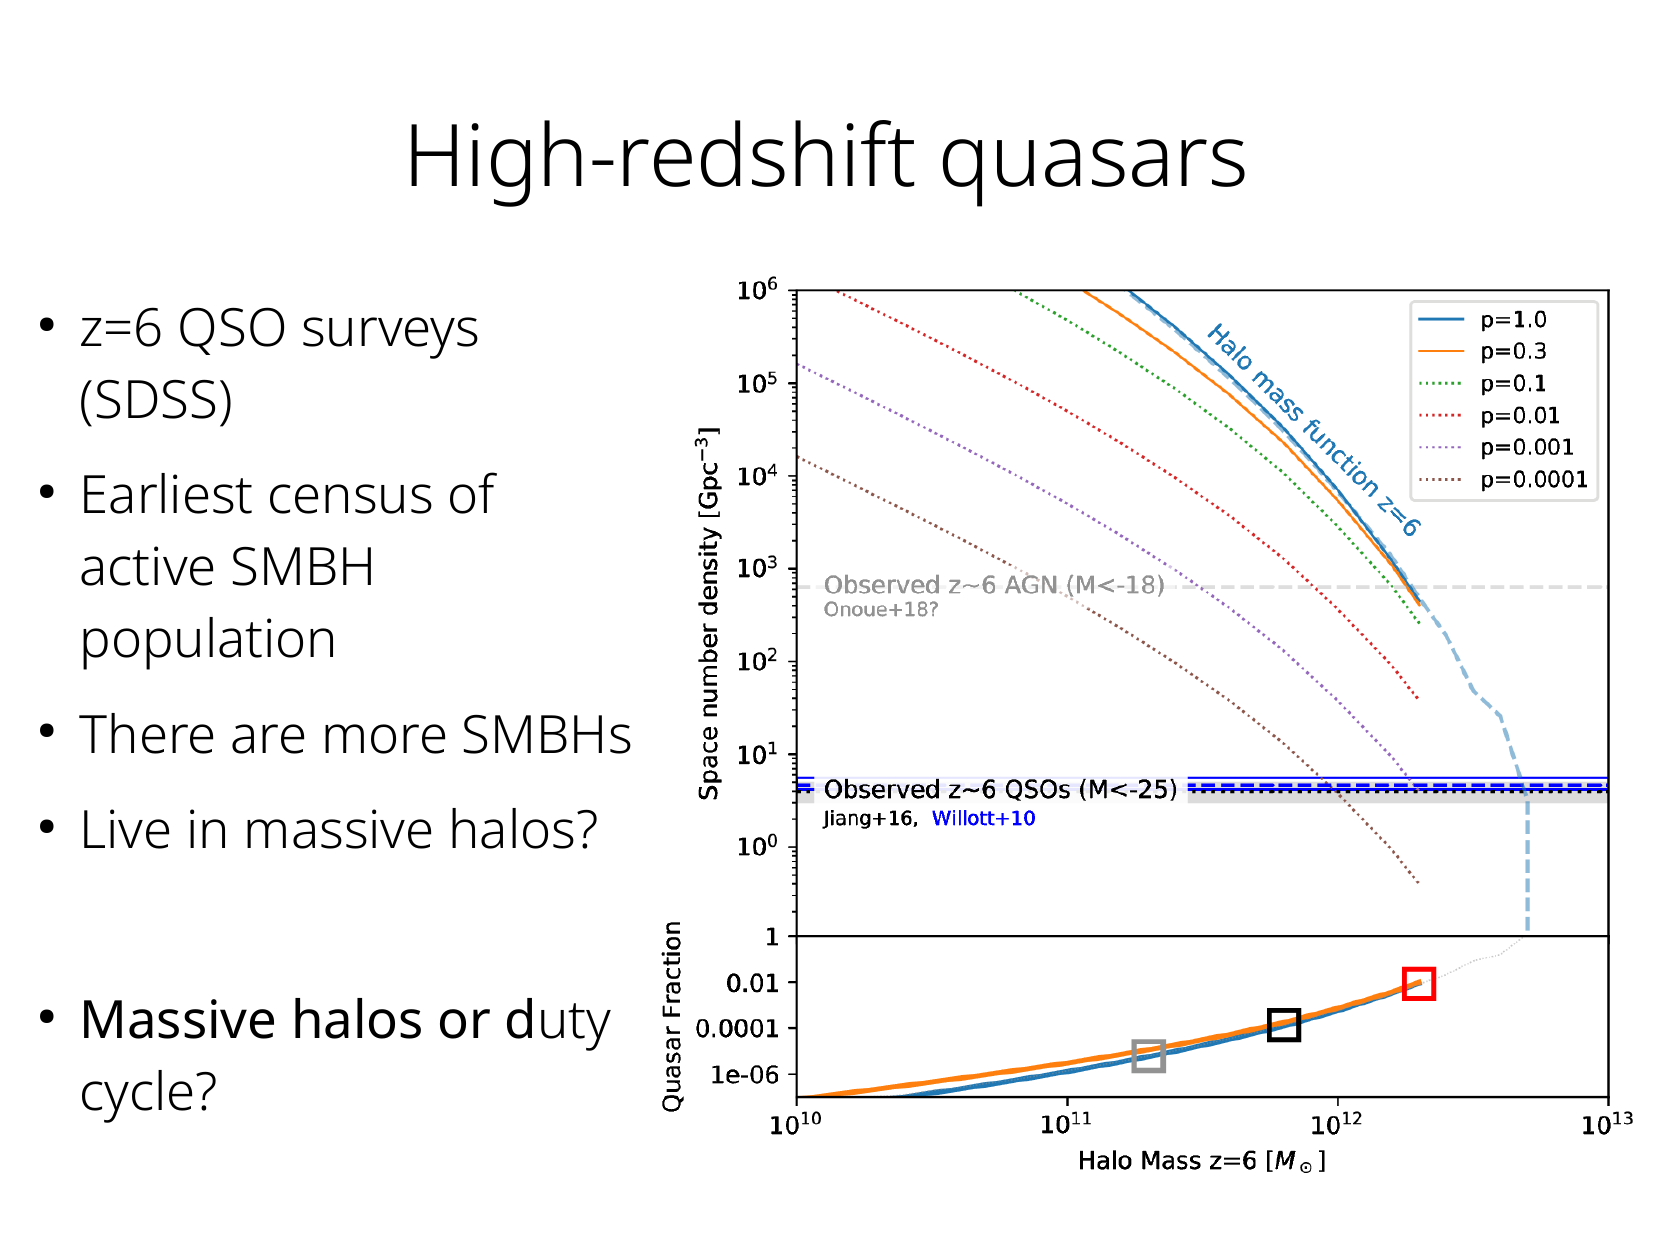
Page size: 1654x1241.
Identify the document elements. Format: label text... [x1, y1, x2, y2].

list z=6 QSO surveys (SDSS) Earliest census of active SMBH population There are more SMBHs Live in massive halos? Massive halos or duty cycle? [23, 290, 638, 1163]
title High-redshift quasars [82, 49, 1571, 257]
picture [644, 262, 1654, 1192]
